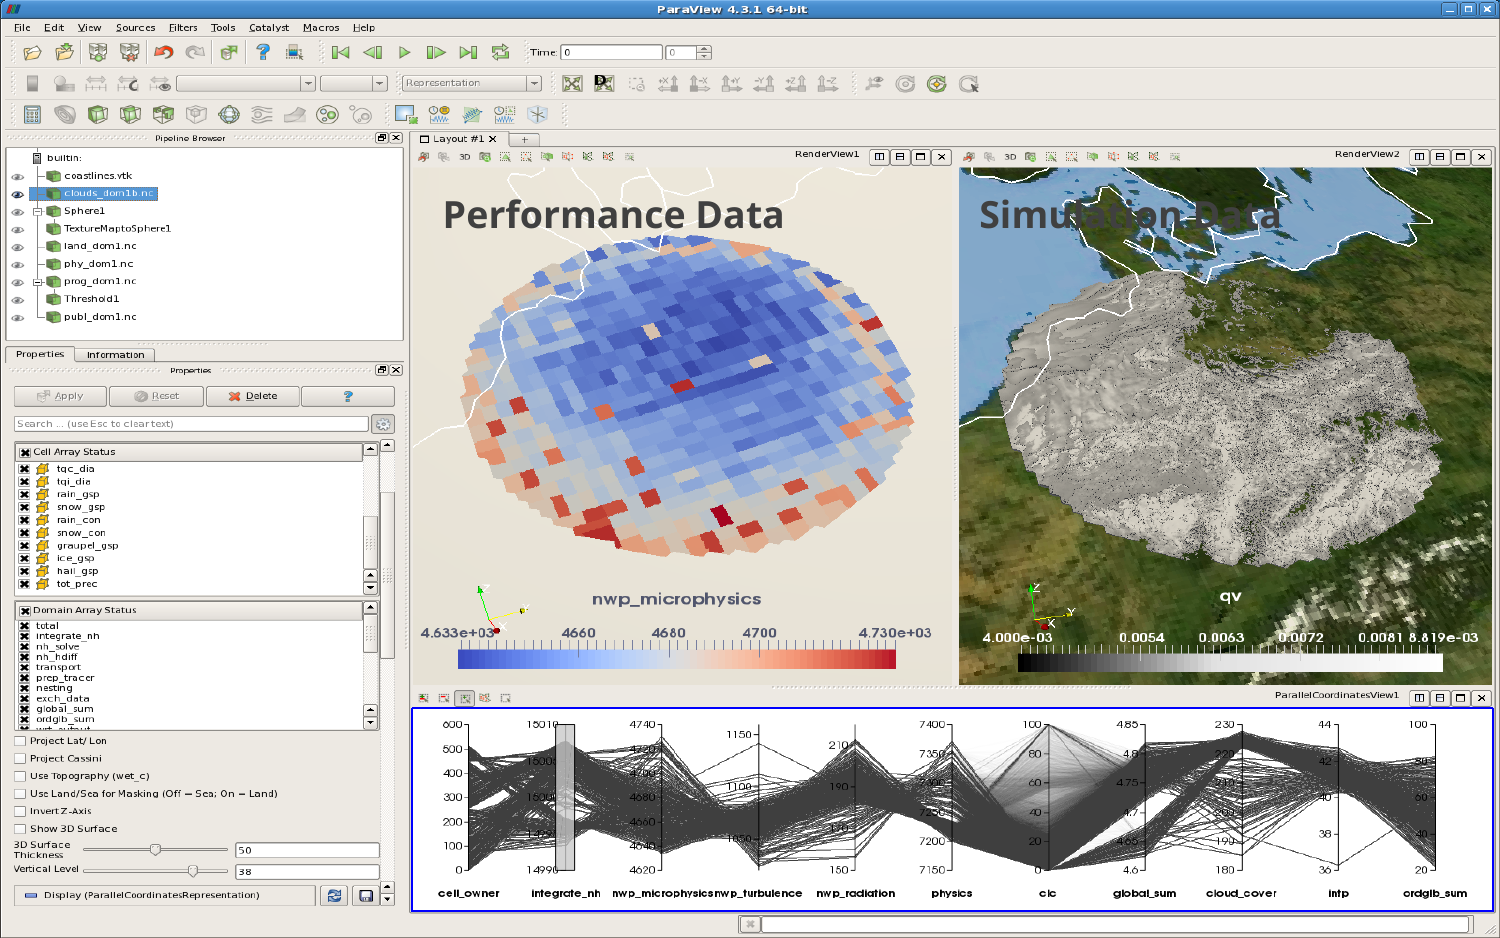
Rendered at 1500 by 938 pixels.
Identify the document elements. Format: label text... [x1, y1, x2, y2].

picture [0, 0, 1500, 938]
text_box Performance Data Simulation Data [427, 160, 1299, 244]
